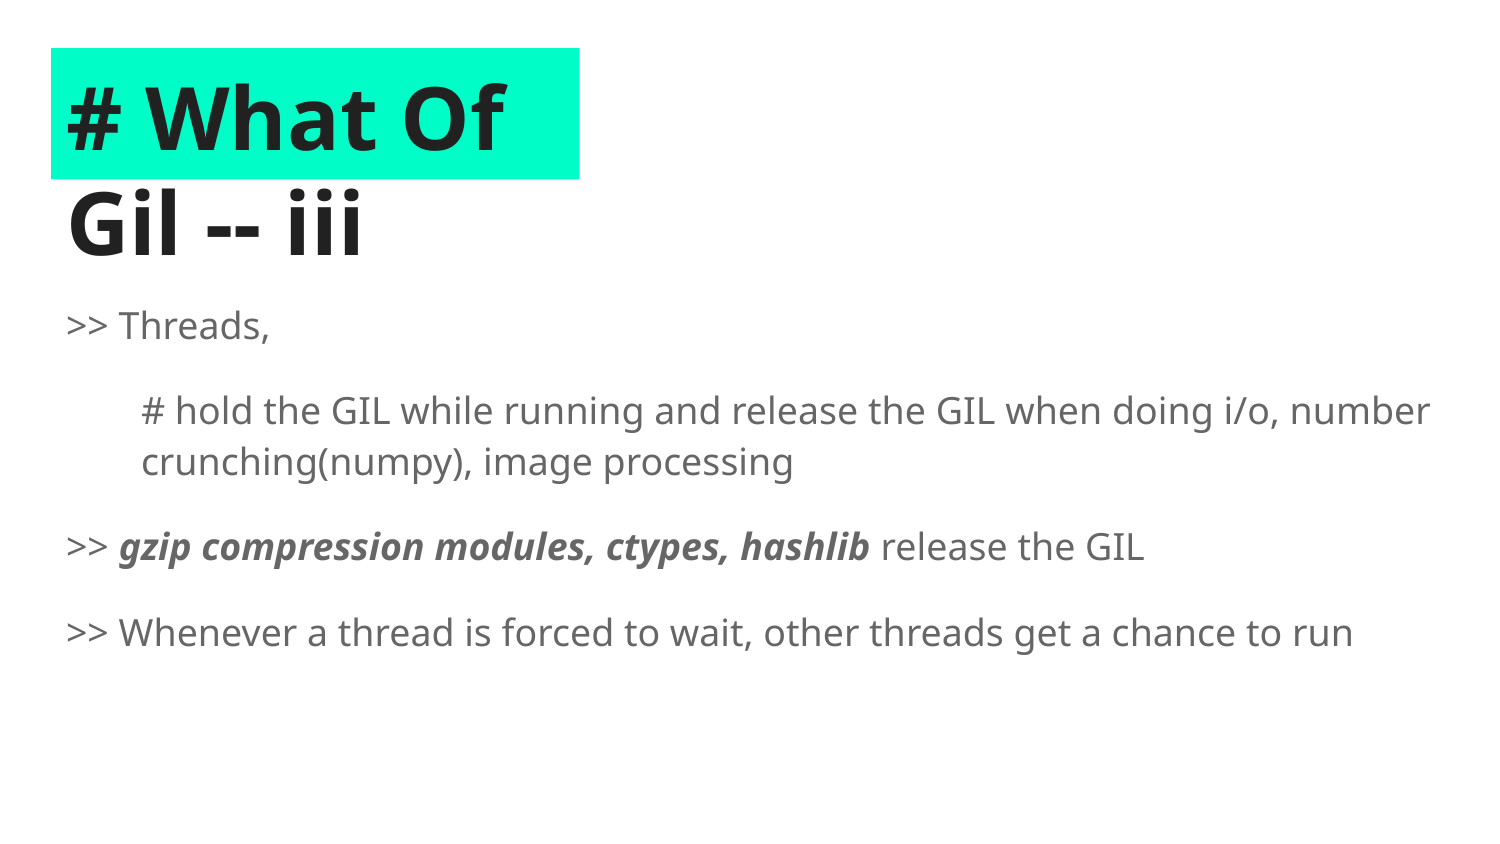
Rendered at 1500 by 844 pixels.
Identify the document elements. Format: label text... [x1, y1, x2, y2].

title # What Of Gil -- iii [51, 48, 580, 180]
list >> Threads, # hold the GIL while running and release the GIL when doing i/o, number crunching(numpy), image processing >> gzip compression modules, ctypes, hashlib release the GIL >> Whenever a thread is forced to wait, other threads get a chance to run [51, 201, 1449, 750]
